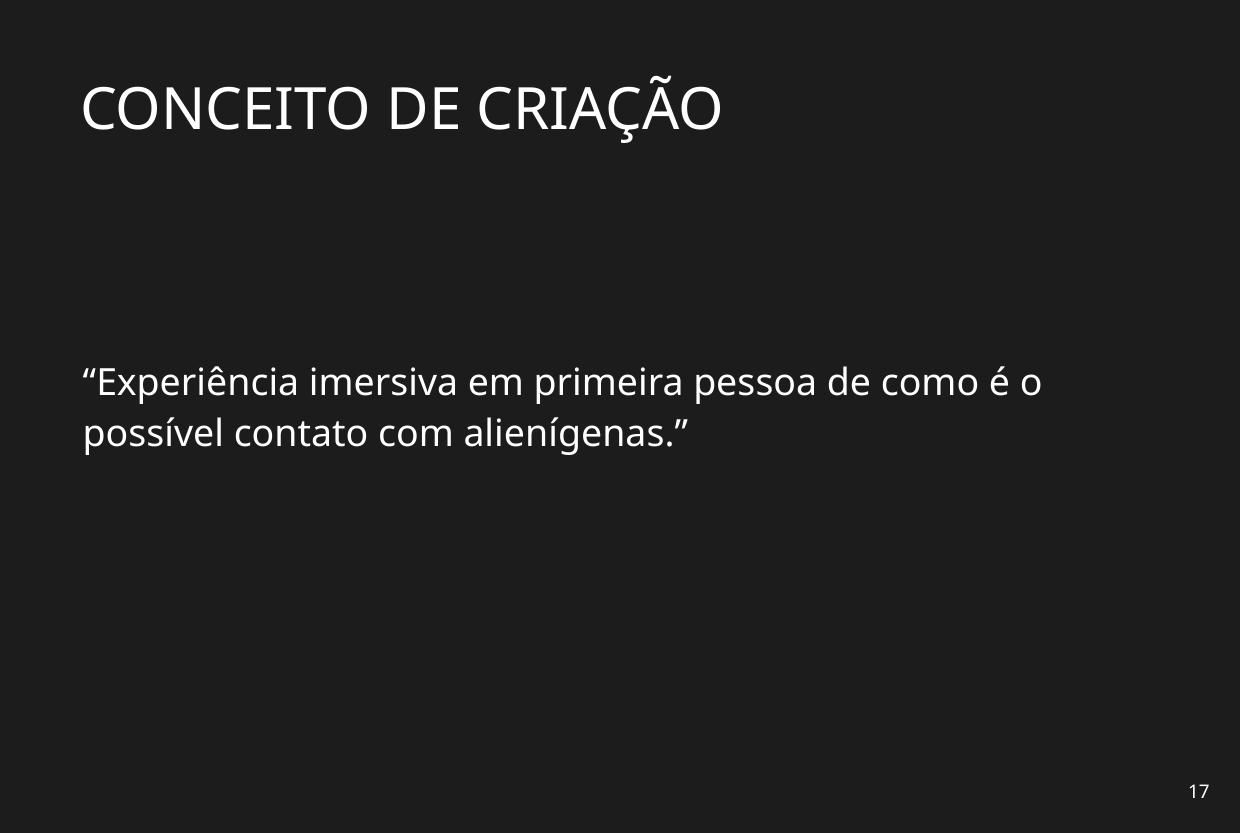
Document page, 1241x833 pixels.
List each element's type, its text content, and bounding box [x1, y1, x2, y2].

title 17 [1181, 778, 1217, 805]
title CONCEITO DE CRIAÇÃO [80, 26, 1156, 188]
subtitle “Experiência imersiva em primeira pessoa de como é o possível contato com alienígenas.” [82, 355, 1134, 537]
